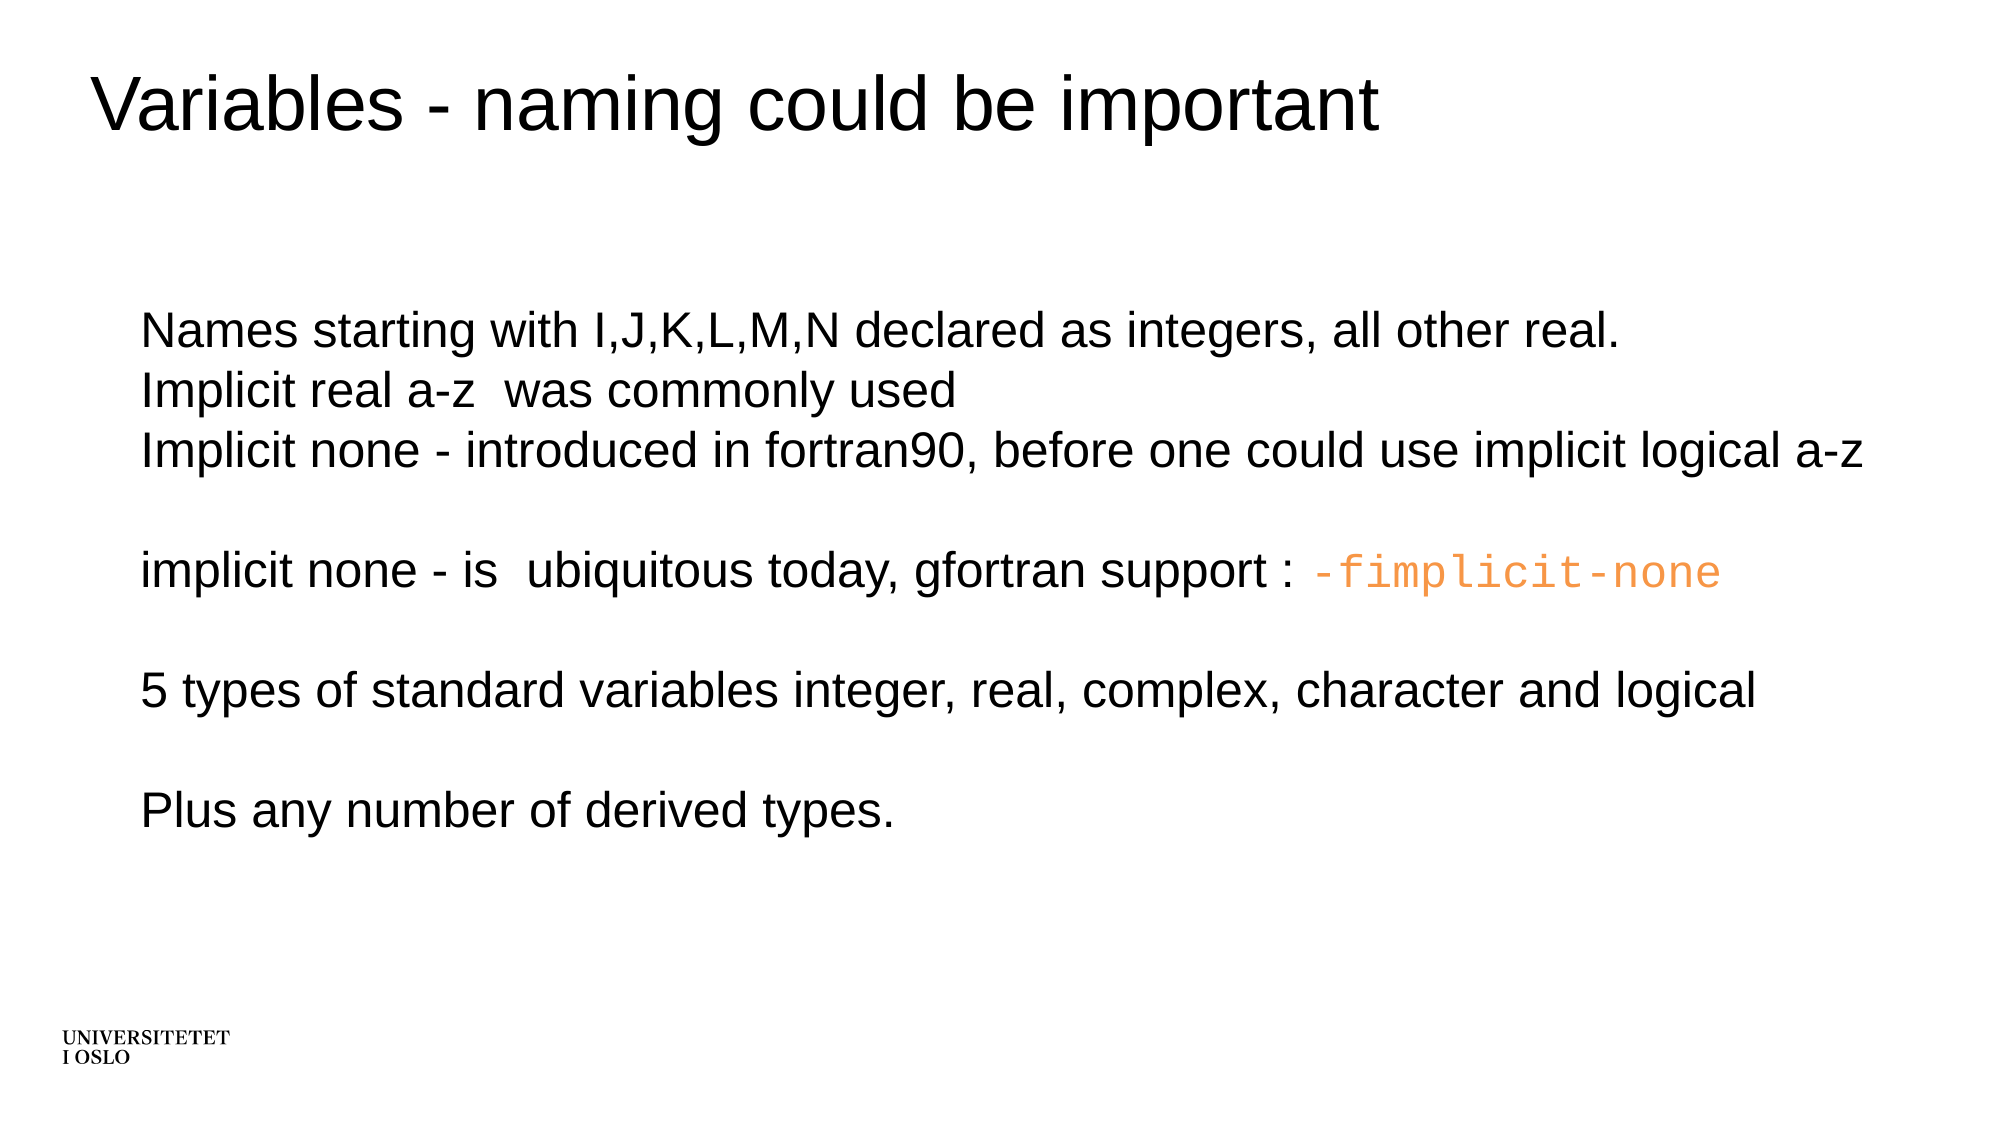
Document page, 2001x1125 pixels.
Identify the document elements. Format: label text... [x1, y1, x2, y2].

list Names starting with I,J,K,L,M,N declared as integers, all other real. Implicit real a-z was commonly used Implicit none - introduced in fortran90, before one could use implicit logical a-z implicit none - is ubiquitous today, gfortran support : -fimplicit-none 5 types of standard variables integer, real, complex, character and logical Plus any number of derived types. [140, 297, 1926, 1006]
title Variables - naming could be important [90, 53, 1816, 265]
picture [62, 1030, 230, 1064]
